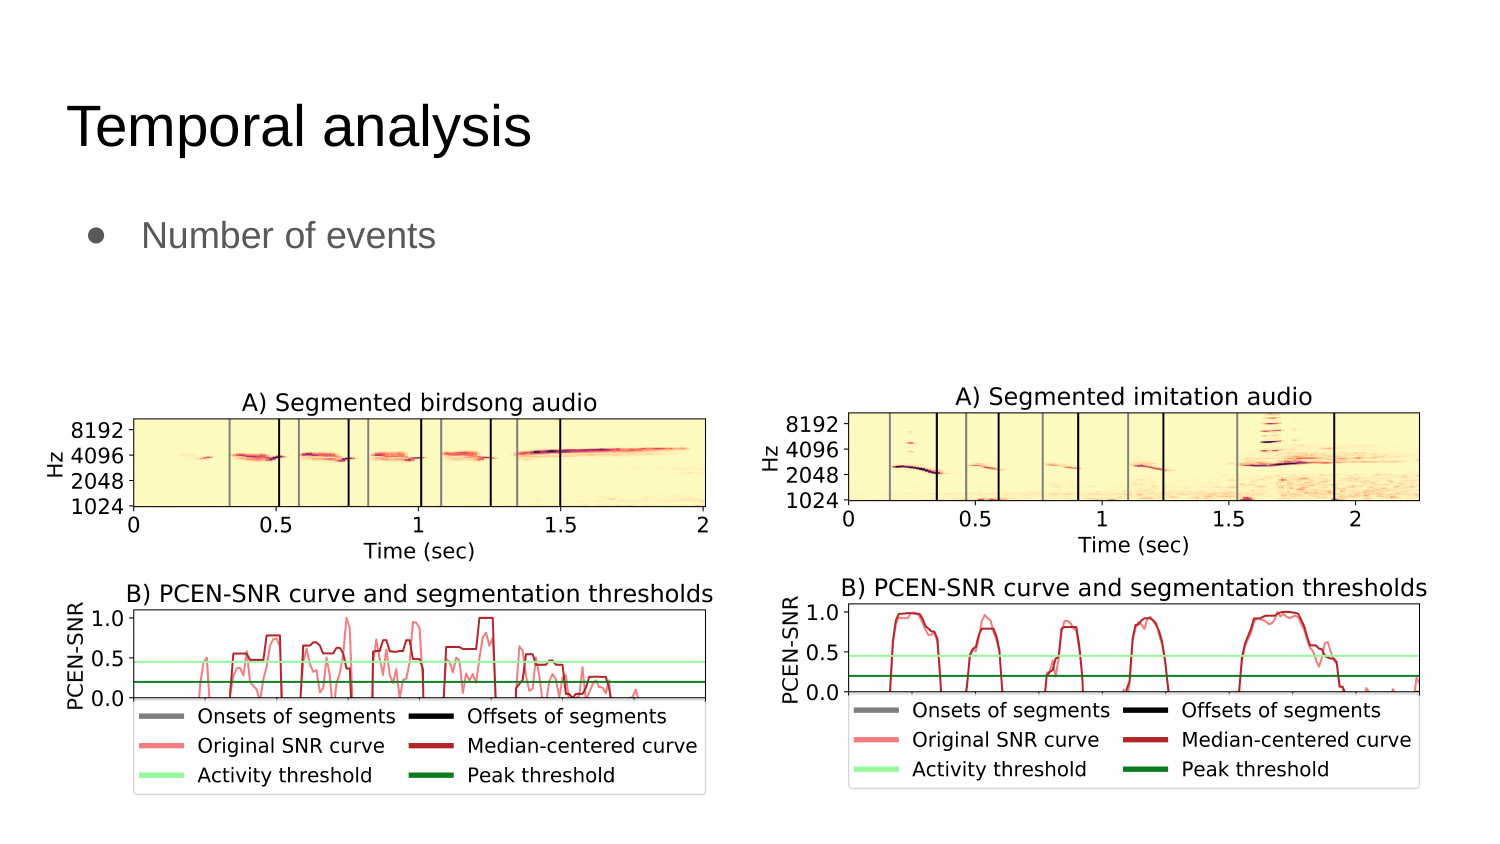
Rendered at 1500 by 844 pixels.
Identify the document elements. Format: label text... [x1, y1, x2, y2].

picture [750, 377, 1437, 798]
title Temporal analysis [51, 72, 1449, 167]
list Number of events [51, 188, 1449, 750]
picture [35, 383, 723, 804]
